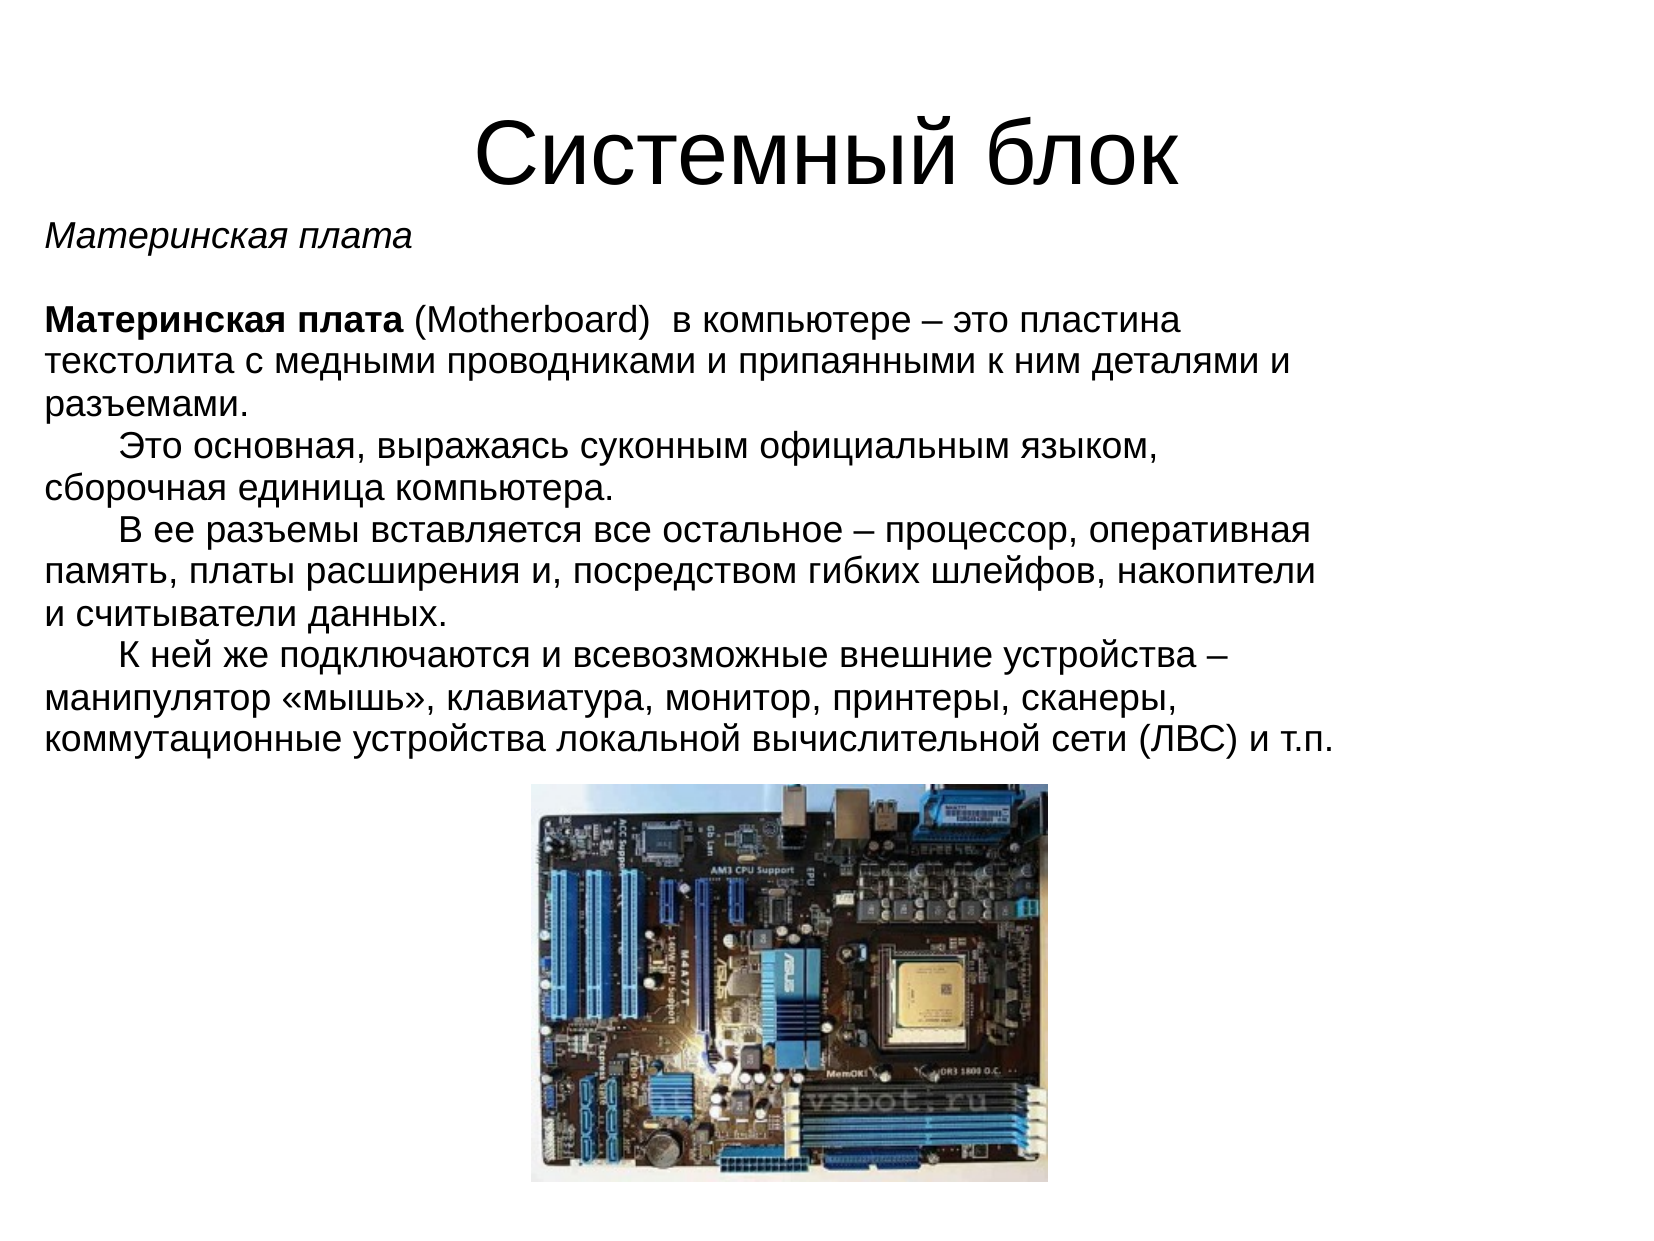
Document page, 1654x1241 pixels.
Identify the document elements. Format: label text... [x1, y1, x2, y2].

title Системный блок [82, 49, 1571, 257]
picture [531, 784, 1048, 1182]
text_box Материнская плата Материнская плата (Motherboard) в компьютере – это пластина текстолита с медными проводниками и припаянными к ним деталями и разъемами. Это основная, выражаясь суконным официальным языком, сборочная единица компьютера. В ее разъемы вставляется все остальное – процессор, оперативная память, платы расширения и, посредством гибких шлейфов, накопители и считыватели данных. К ней же подключаются и всевозможные внешние устройства – манипулятор «мышь», клавиатура, монитор, принтеры, сканеры, коммутационные устройства локальной вычислительной сети (ЛВС) и т.п. [29, 206, 1359, 770]
